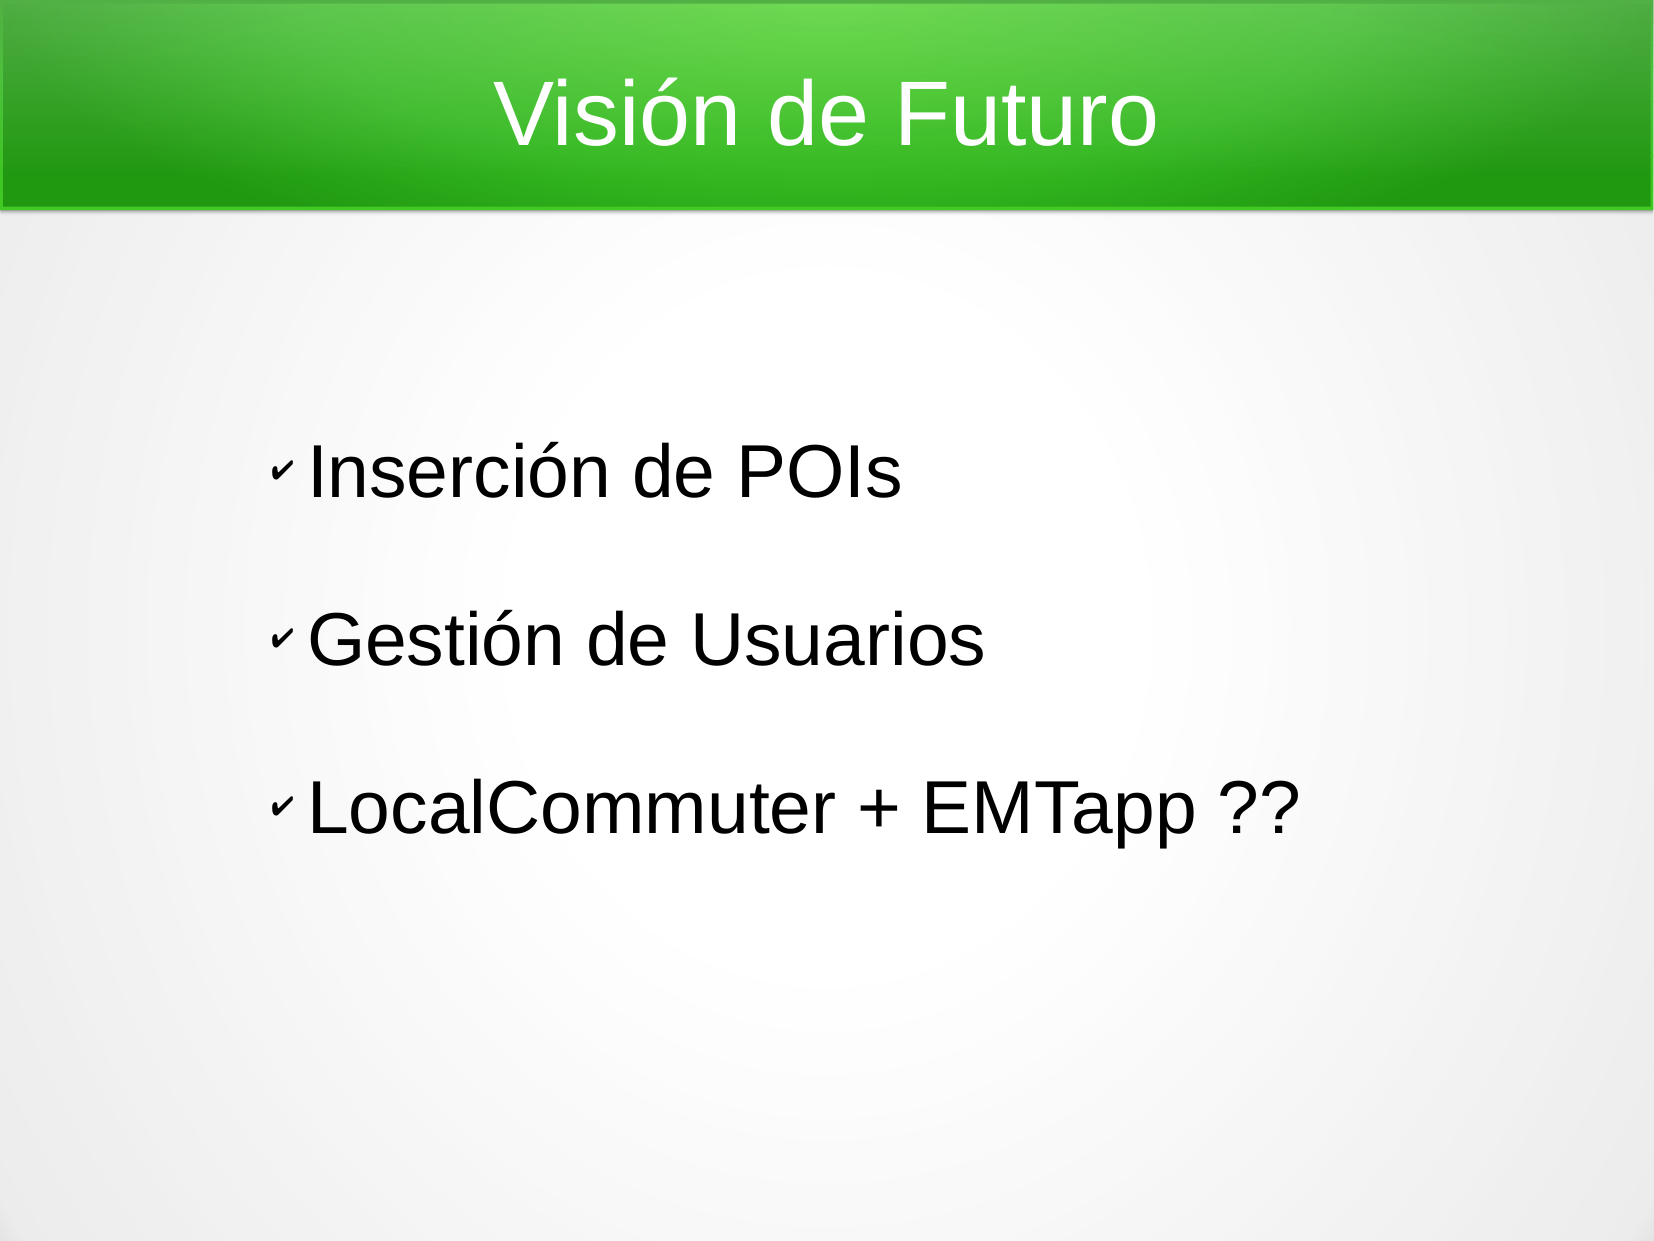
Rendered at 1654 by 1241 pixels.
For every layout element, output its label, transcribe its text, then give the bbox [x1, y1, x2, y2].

text_box Inserción de POIs Gestión de Usuarios LocalCommuter + EMTapp ?? [248, 413, 1371, 866]
title Visión de Futuro [82, 49, 1571, 179]
